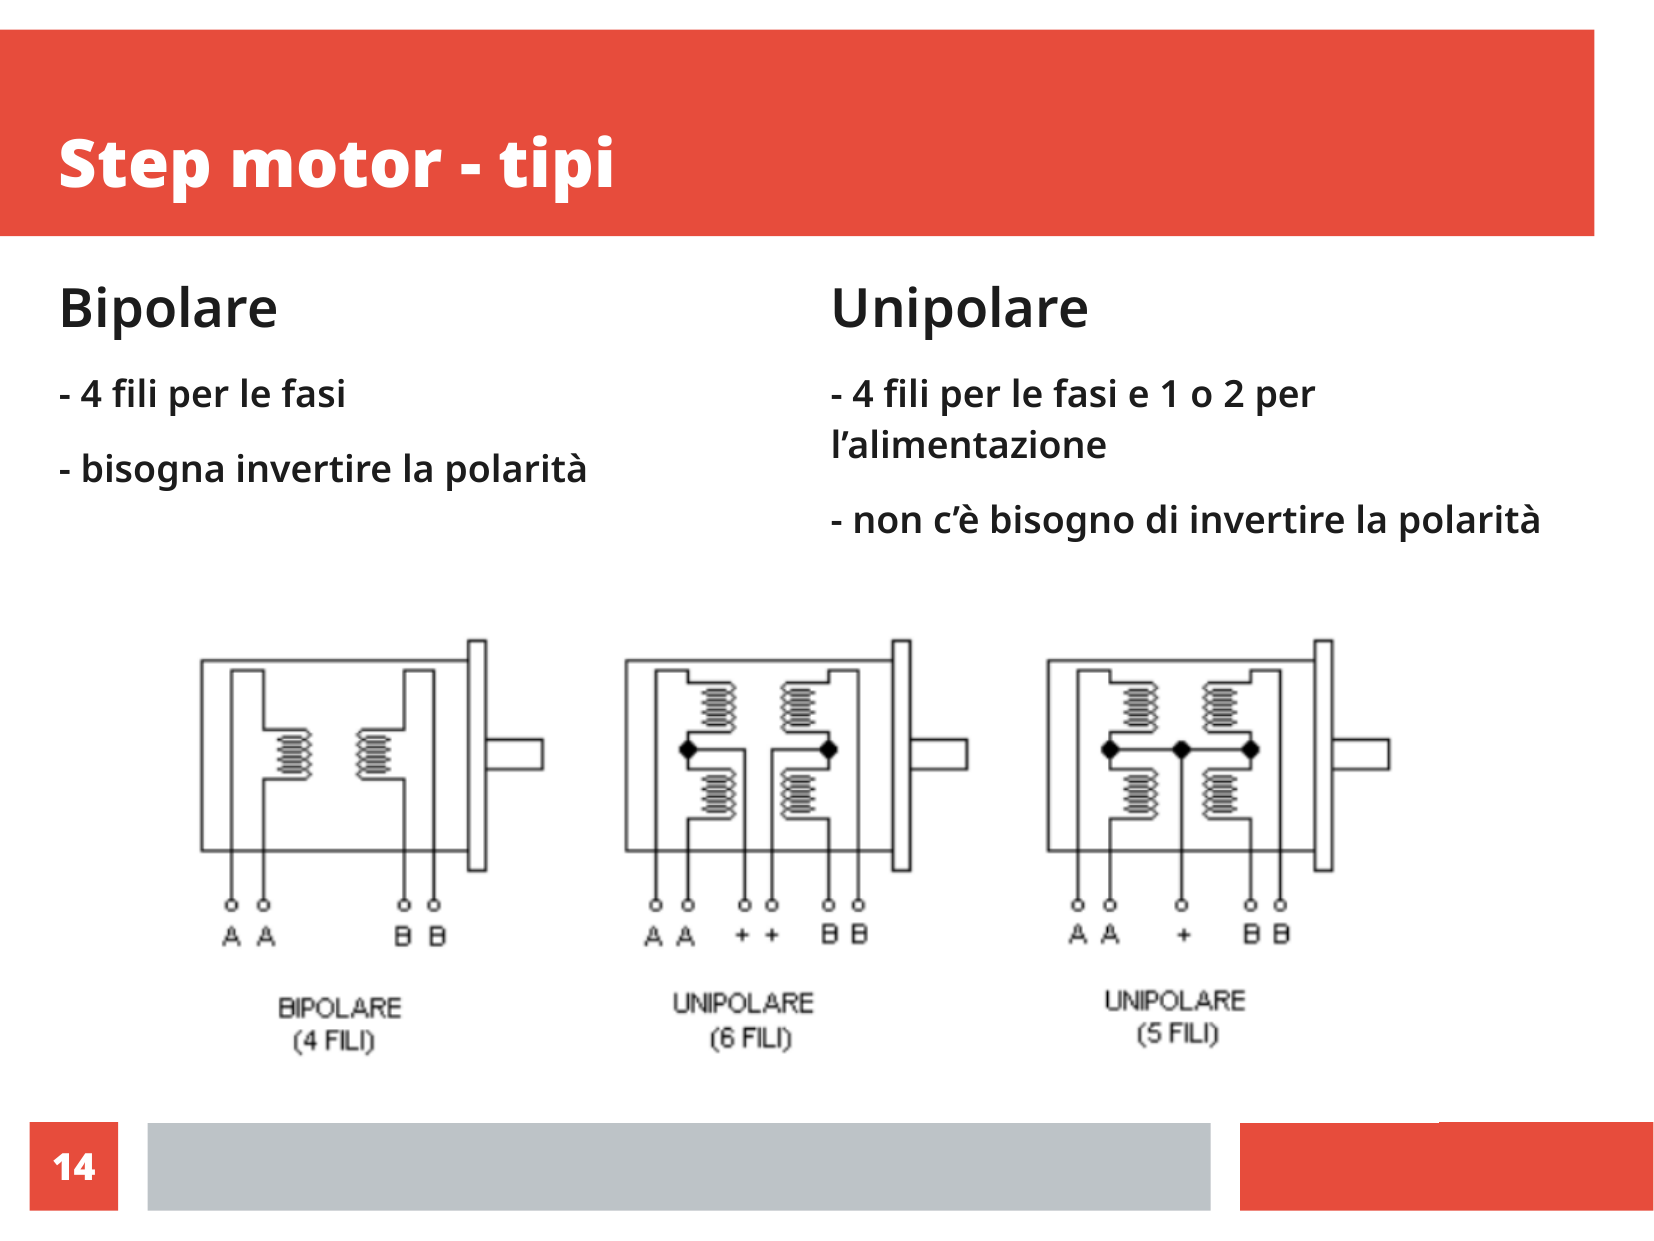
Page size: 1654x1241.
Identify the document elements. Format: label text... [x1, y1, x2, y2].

list Unipolare - 4 fili per le fasi e 1 o 2 per l’alimentazione - non c’è bisogno di invertire la polarità [830, 270, 1566, 691]
list Bipolare - 4 fili per le fasi - bisogna invertire la polarità [59, 270, 794, 706]
title Step motor - tipi [59, 59, 1595, 207]
picture [135, 584, 1439, 1123]
